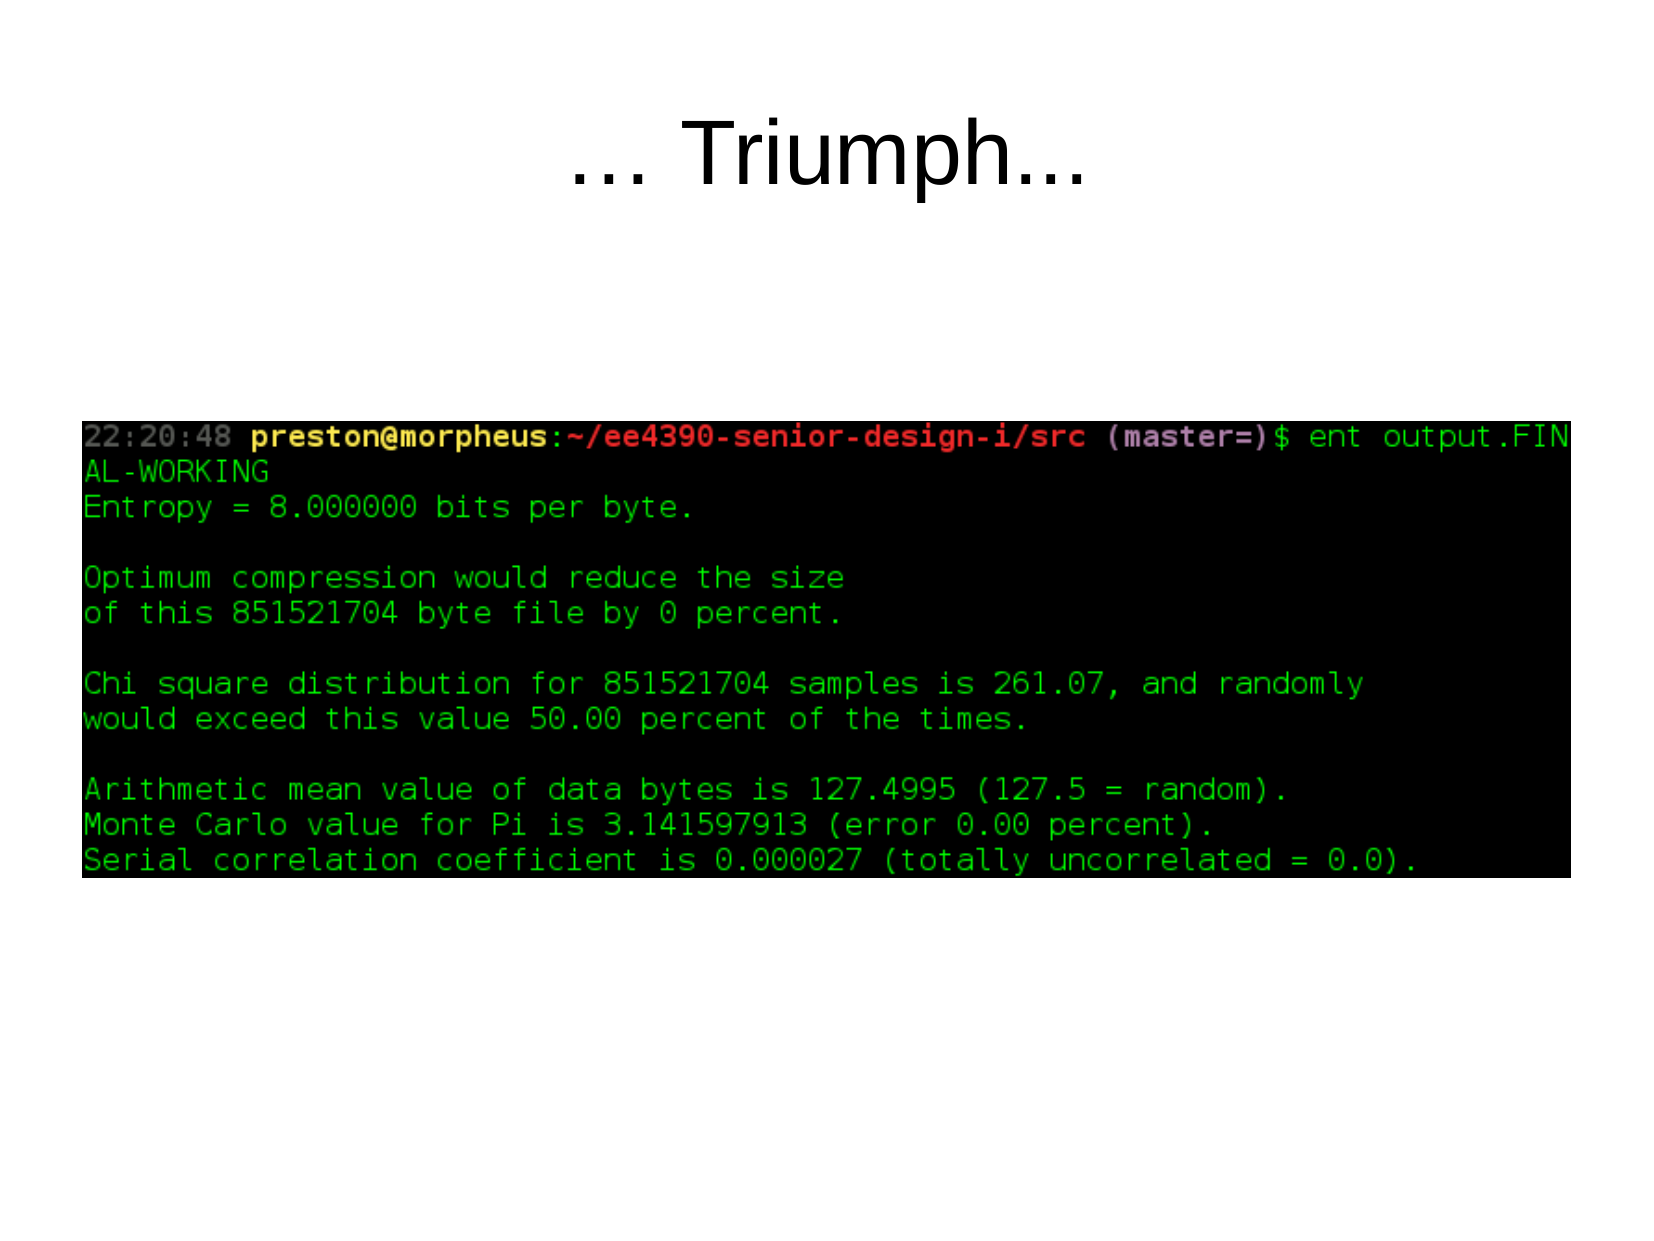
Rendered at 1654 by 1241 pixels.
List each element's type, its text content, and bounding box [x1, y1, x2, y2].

picture [82, 421, 1571, 878]
title … Triumph... [82, 49, 1571, 257]
